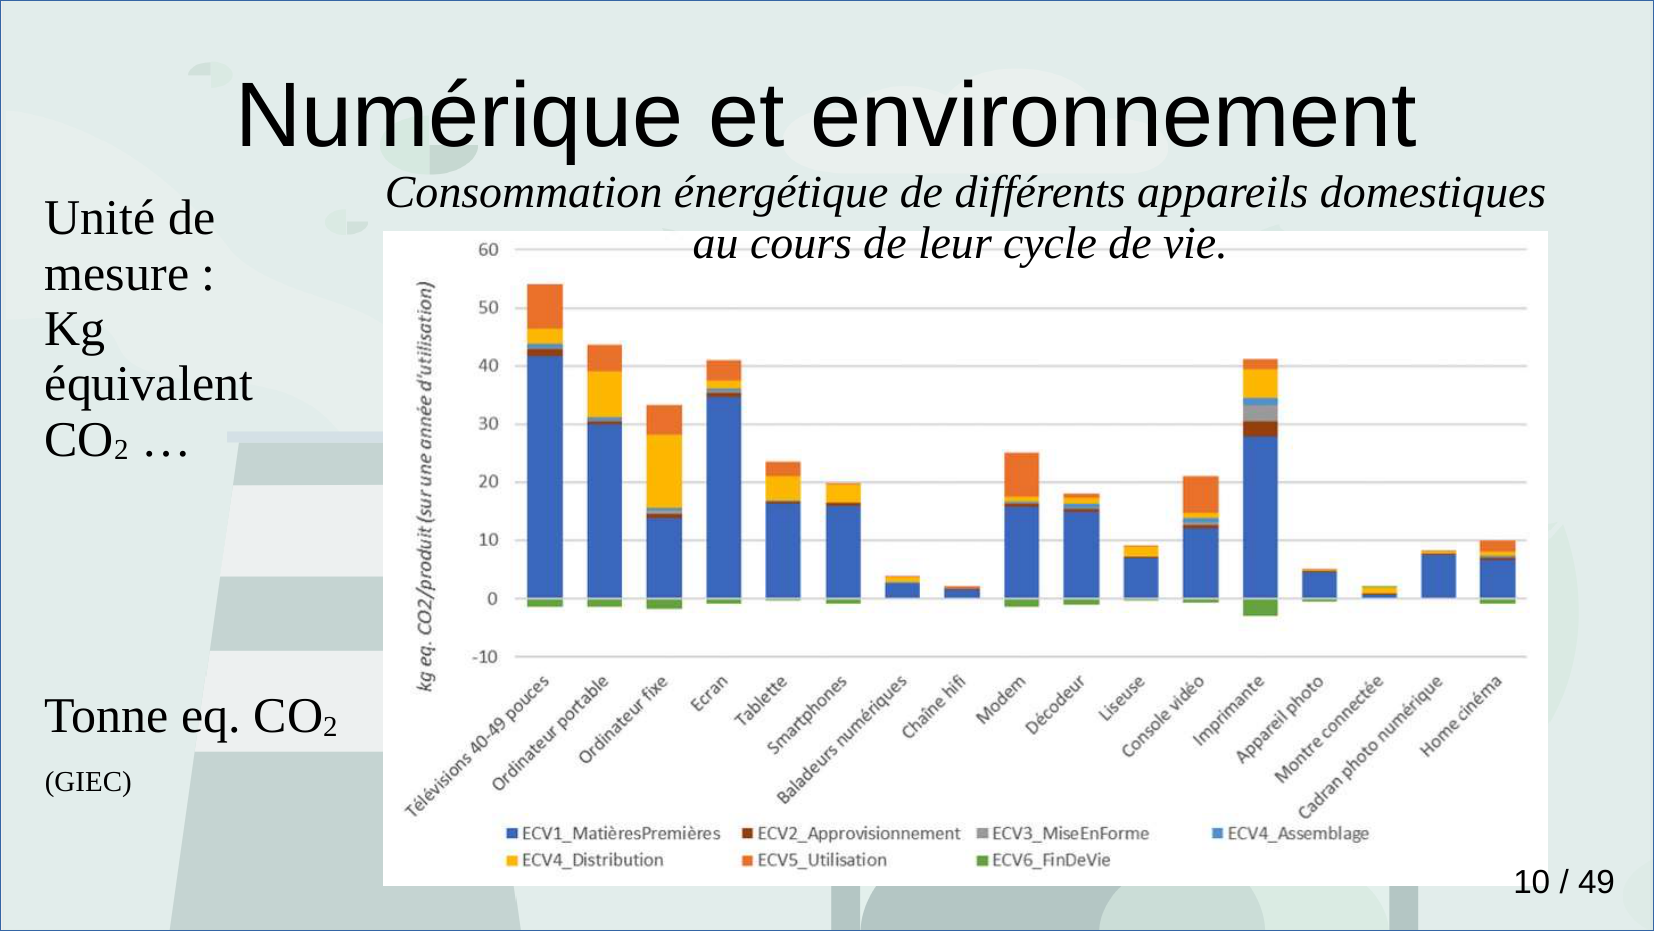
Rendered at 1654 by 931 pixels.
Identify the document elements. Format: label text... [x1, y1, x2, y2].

text_box Unité de mesure : Kg équivalent CO2 … Tonne eq. CO2 (GIEC) [30, 183, 414, 806]
text_box Consommation énergétique de différents appareils domestiques au cours de leur cycle de vie. [363, 159, 1570, 276]
picture [383, 276, 1548, 886]
text_box <number> / 49 [1341, 855, 1630, 926]
text_box [0, 0, 1654, 931]
title Numérique et environnement [82, 37, 1571, 193]
